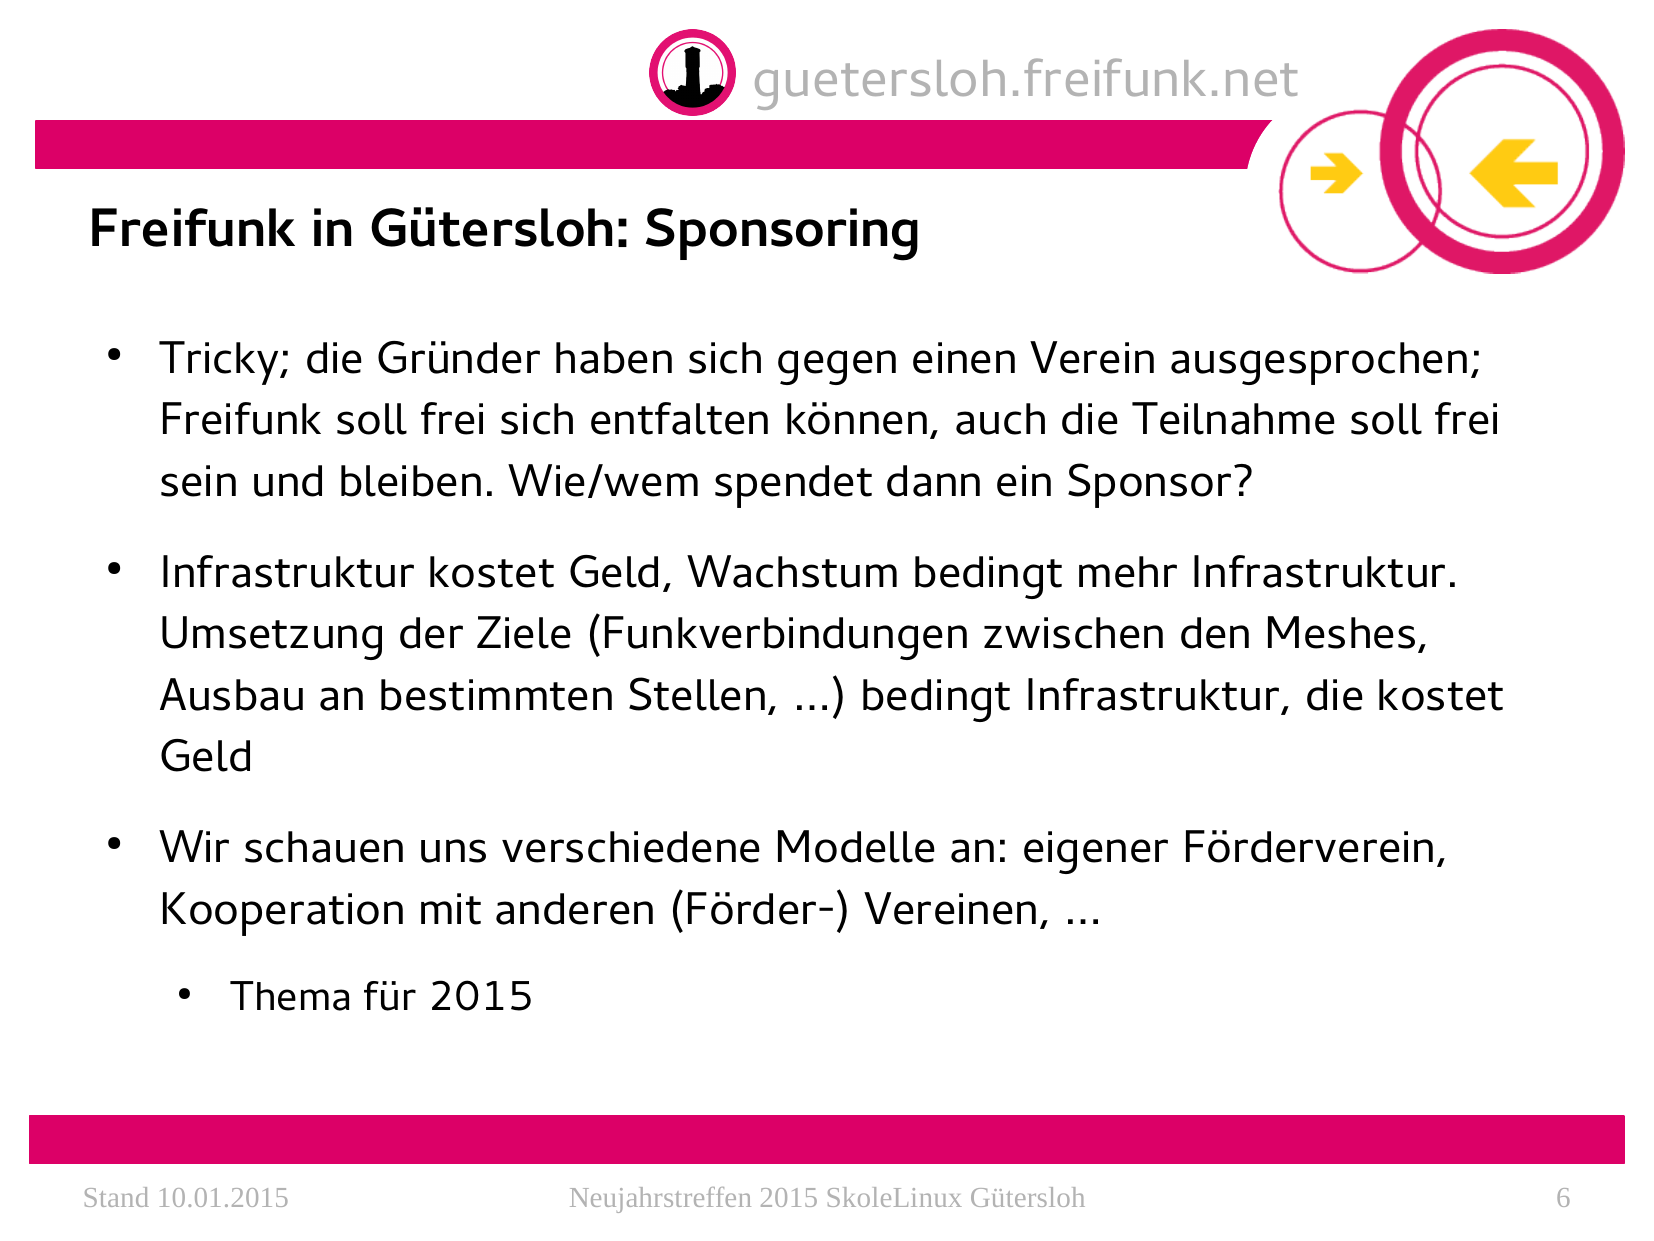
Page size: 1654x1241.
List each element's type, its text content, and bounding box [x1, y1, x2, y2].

title Freifunk in Gütersloh: Sponsoring [88, 188, 1123, 278]
list Tricky; die Gründer haben sich gegen einen Verein ausgesprochen; Freifunk soll frei sich entfalten können, auch die Teilnahme soll frei sein und bleiben. Wie/wem spendet dann ein Sponsor? Infrastruktur kostet Geld, Wachstum bedingt mehr Infrastruktur. Umsetzung der Ziele (Funkverbindungen zwischen den Meshes, Ausbau an bestimmten Stellen, …) bedingt Infrastruktur, die kostet Geld Wir schauen uns verschiedene Modelle an: eigener Förderverein, Kooperation mit anderen (Förder-) Vereinen, … Thema für 2015 [88, 324, 1565, 1045]
picture [1278, 29, 1625, 274]
picture [649, 29, 736, 116]
